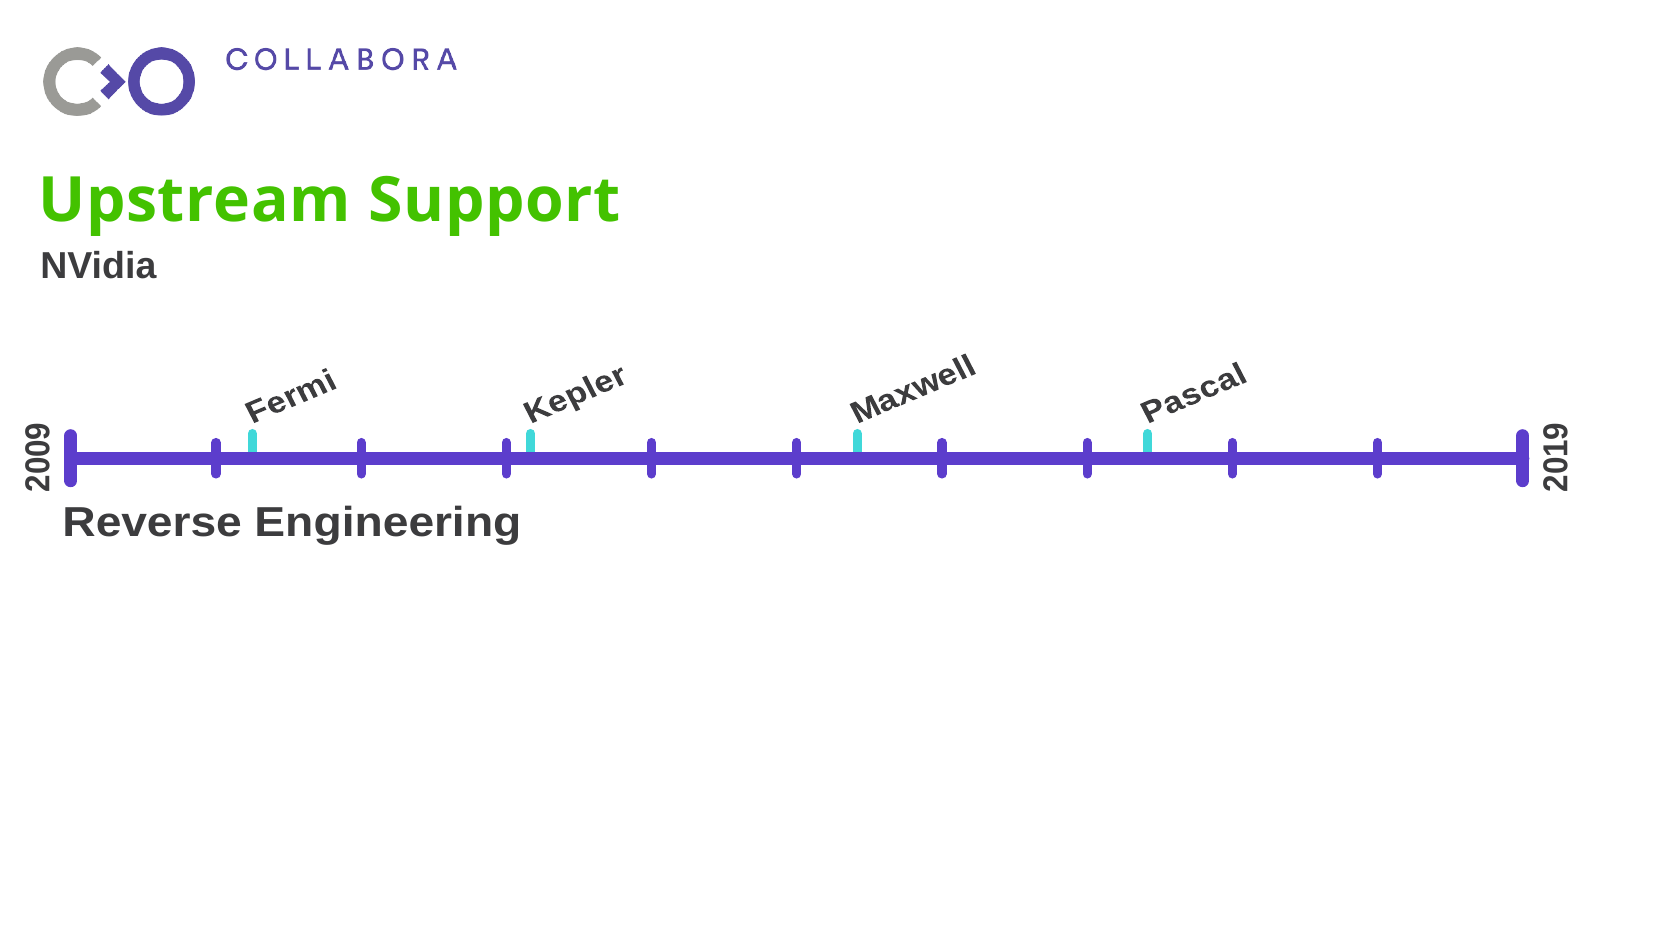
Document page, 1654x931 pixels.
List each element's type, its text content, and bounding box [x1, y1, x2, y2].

picture [3, 233, 1654, 571]
title Upstream Support [38, 159, 1614, 216]
picture [43, 47, 457, 116]
